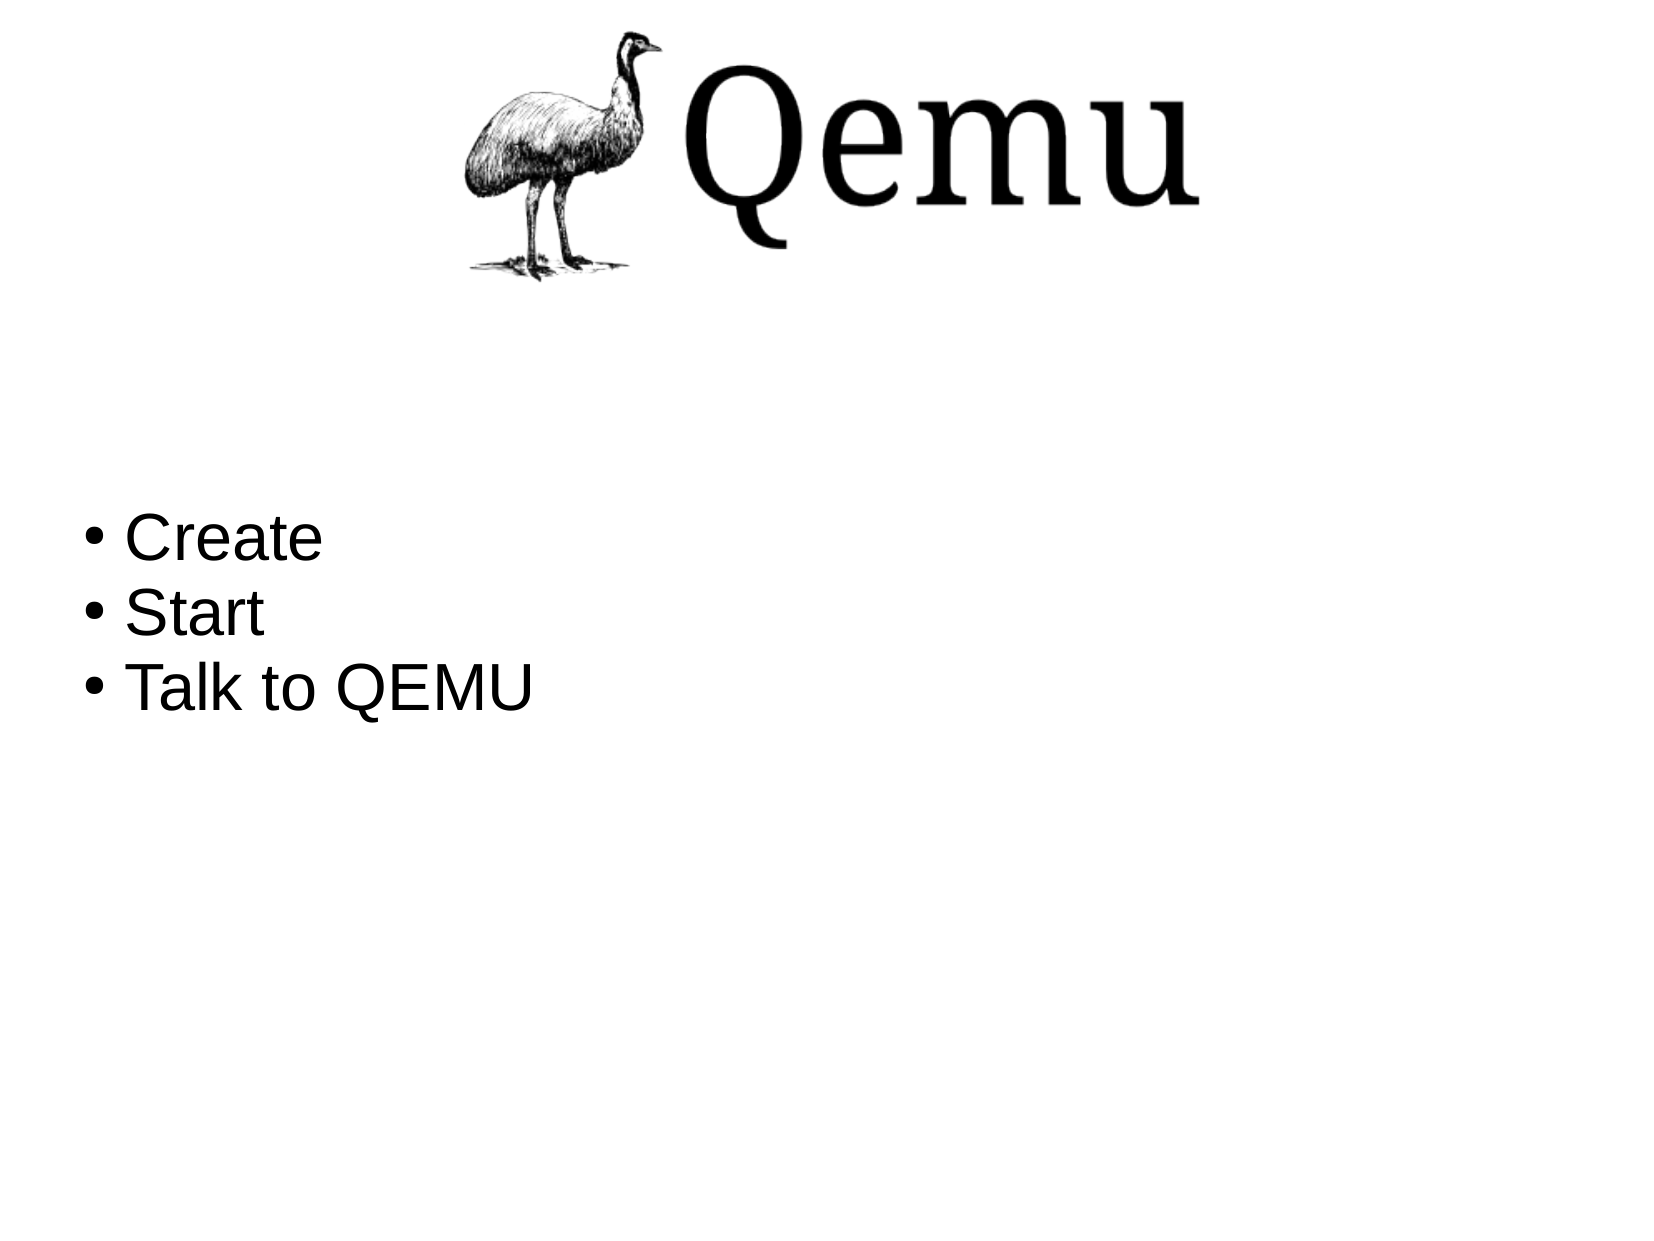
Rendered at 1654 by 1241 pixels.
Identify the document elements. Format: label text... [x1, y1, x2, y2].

picture [447, 14, 1216, 290]
subtitle Create Start Talk to QEMU [82, 290, 1571, 1010]
